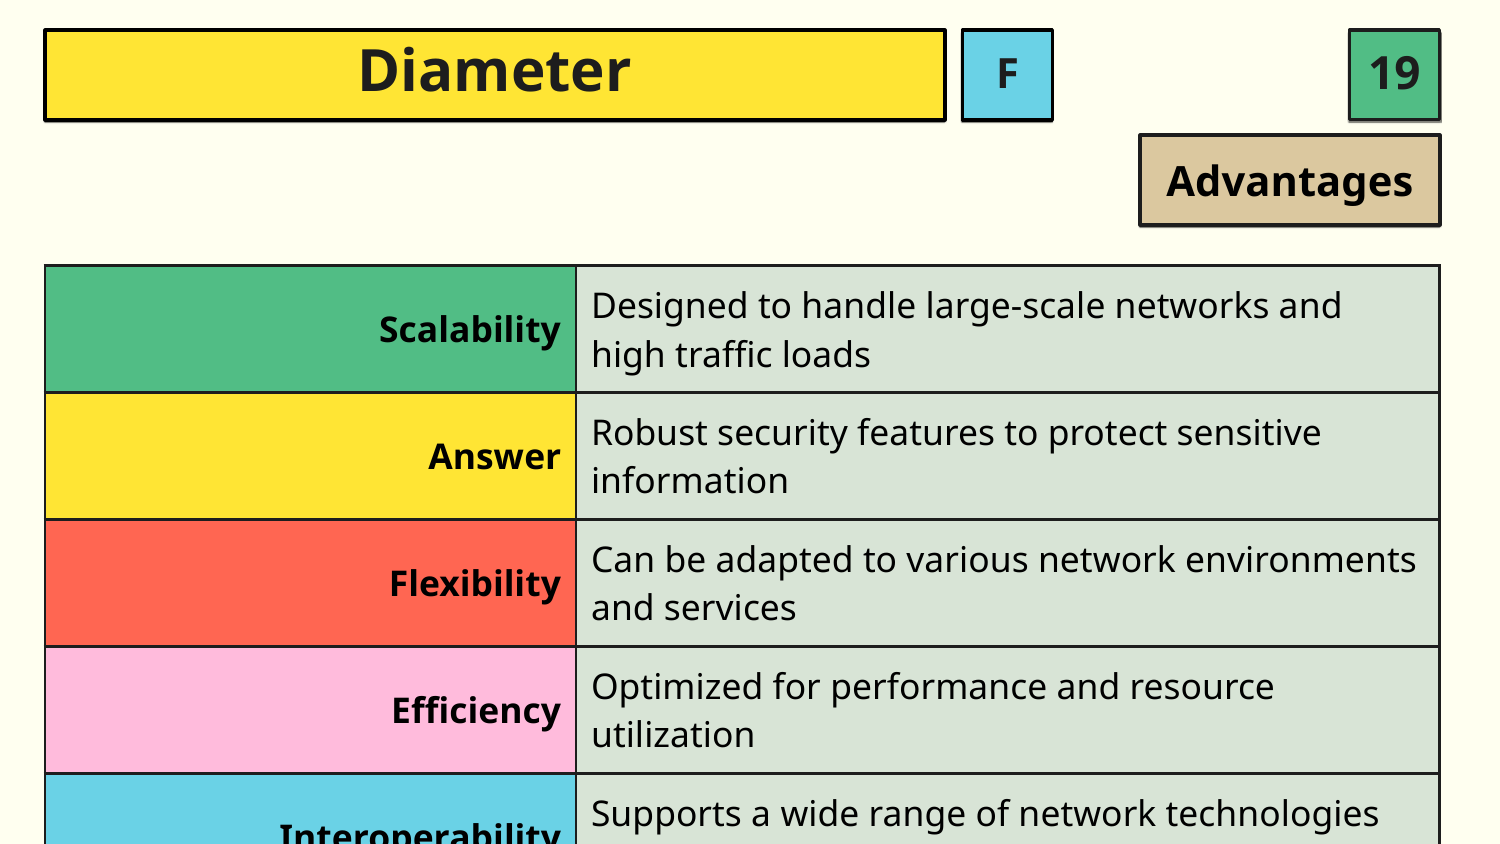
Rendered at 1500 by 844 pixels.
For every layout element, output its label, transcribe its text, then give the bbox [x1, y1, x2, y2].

table_cell Interoperability [46, 775, 575, 844]
table_header Scalability [46, 267, 575, 391]
table_cell Answer [46, 394, 575, 518]
table_cell Robust security features to protect sensitive information [577, 394, 1438, 518]
title Diameter [45, 30, 945, 120]
title Advantages [1140, 135, 1440, 225]
table_cell Flexibility [46, 521, 575, 645]
table_cell Supports a wide range of network technologies and protocols [577, 775, 1438, 844]
table_cell Can be adapted to various network environments and services [577, 521, 1438, 645]
title F [962, 30, 1053, 120]
table_header Designed to handle large-scale networks and high traffic loads [577, 267, 1438, 391]
table_cell Optimized for performance and resource utilization [577, 648, 1438, 772]
table_cell Efficiency [46, 648, 575, 772]
